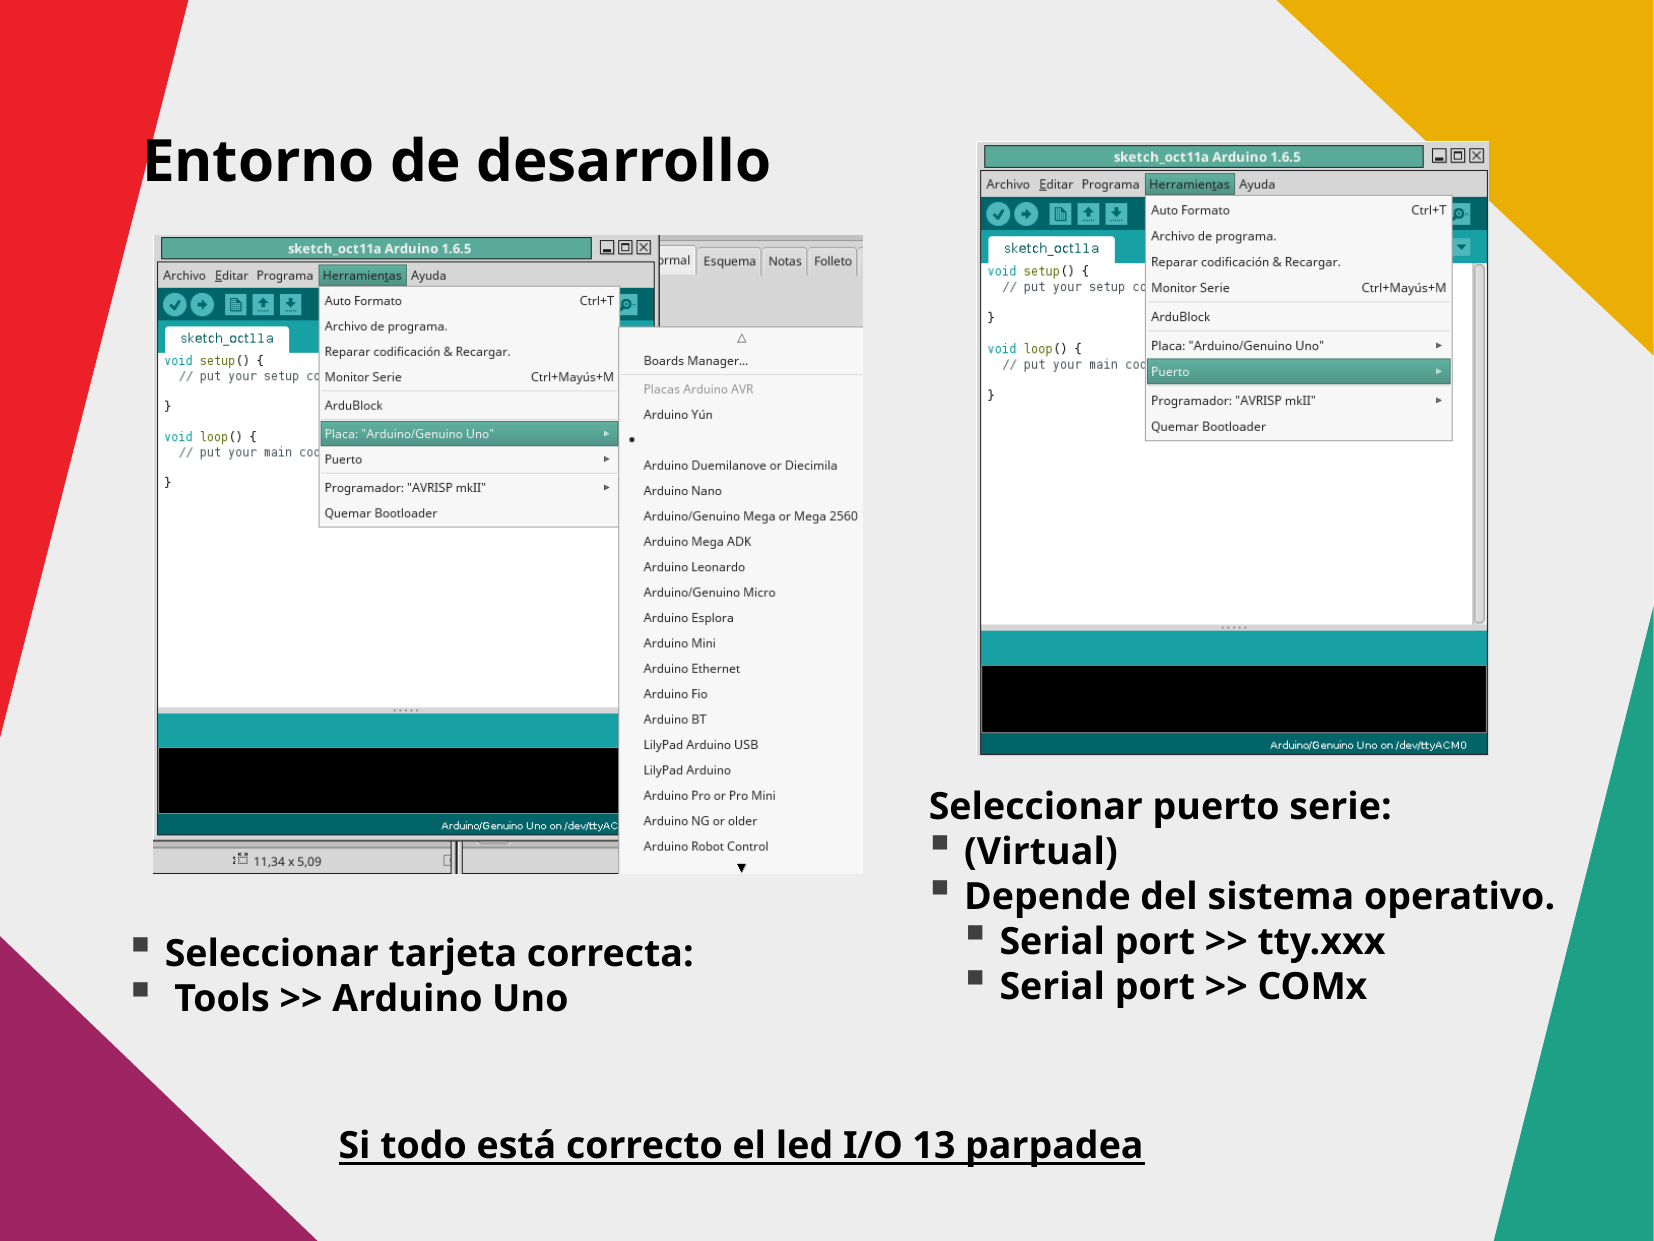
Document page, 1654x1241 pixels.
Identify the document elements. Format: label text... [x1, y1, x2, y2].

text_box Seleccionar tarjeta correcta: Tools >> Arduino Uno [121, 921, 792, 1222]
picture [153, 235, 863, 875]
text_box Seleccionar puerto serie: (Virtual) Depende del sistema operativo. Serial port >> tty.xxx Serial port >> COMx [921, 774, 1591, 1170]
text_box Si todo está correcto el led I/O 13 parpadea [331, 1113, 1362, 1206]
picture [976, 141, 1489, 756]
text_box Entorno de desarrollo [134, 40, 1003, 201]
